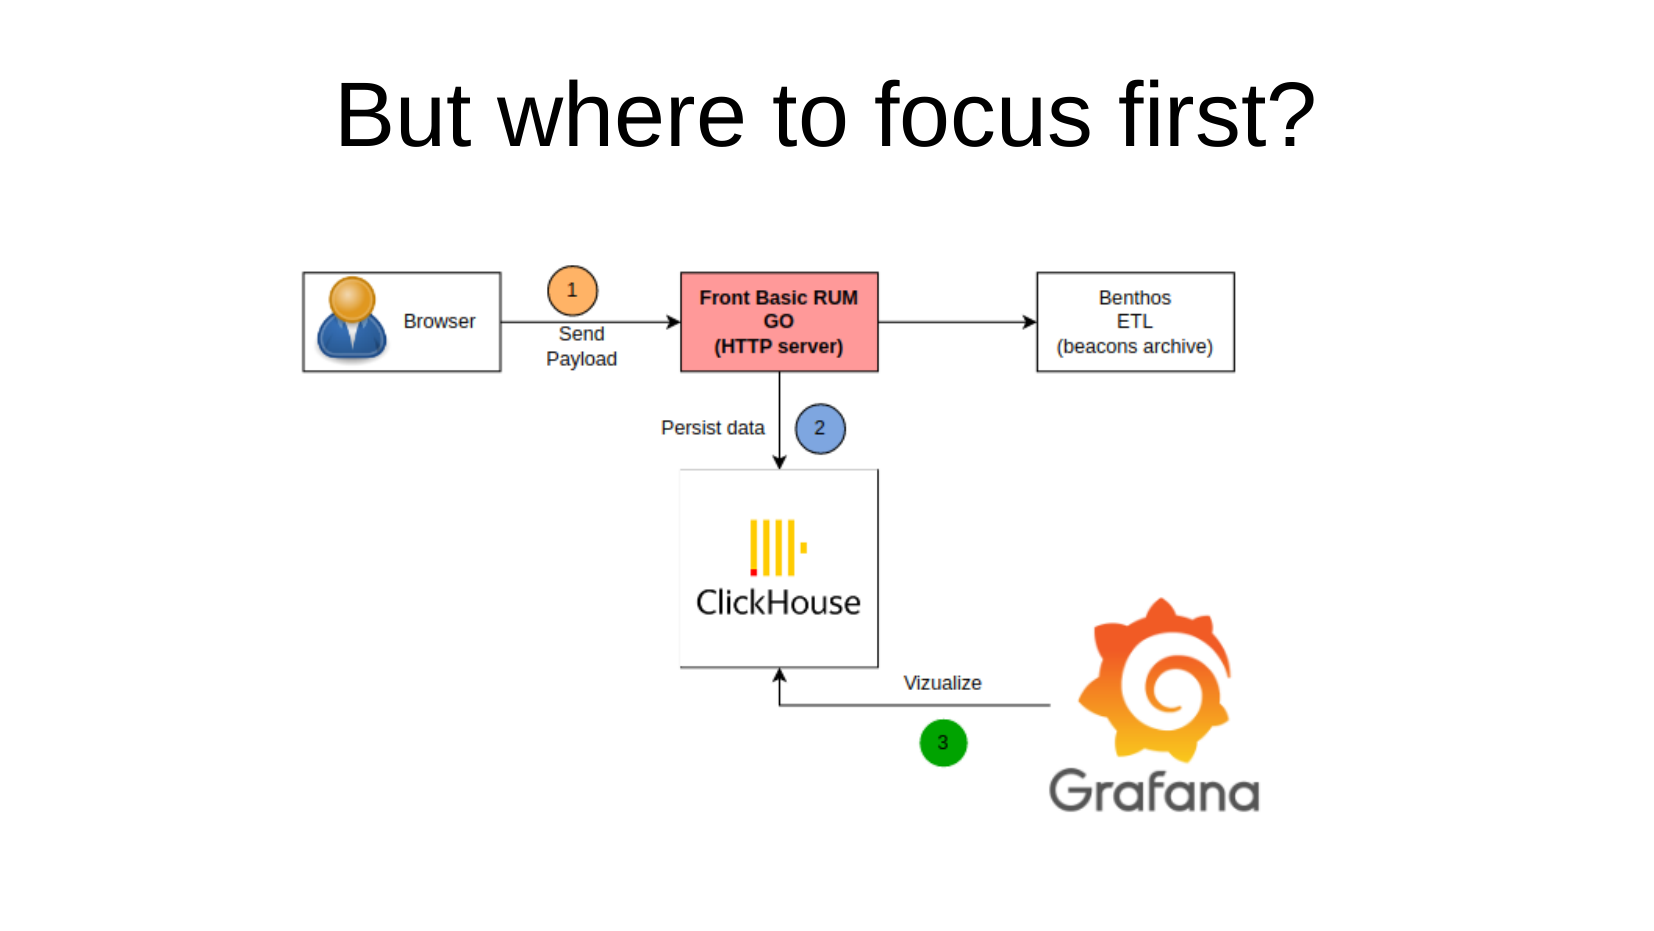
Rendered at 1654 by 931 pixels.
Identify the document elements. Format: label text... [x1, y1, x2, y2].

picture [285, 239, 1284, 845]
title But where to focus first? [82, 37, 1571, 193]
